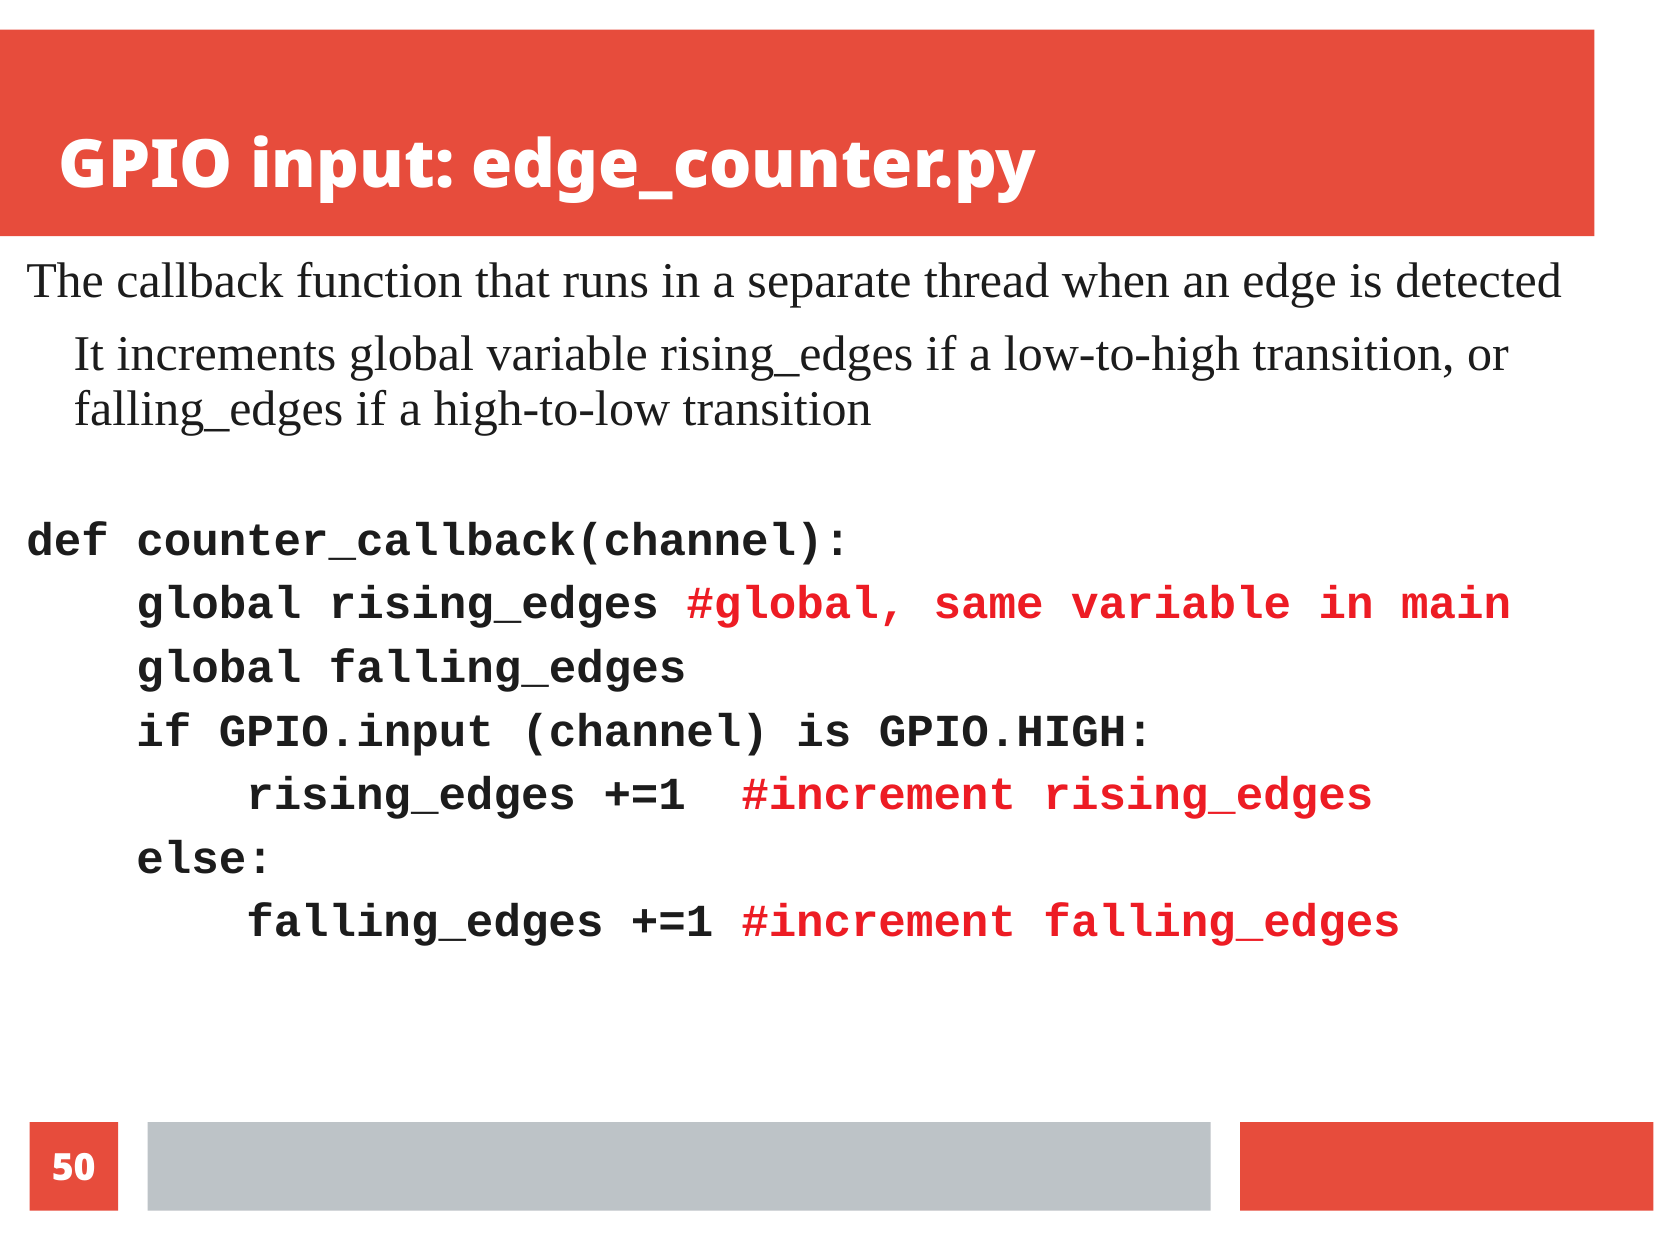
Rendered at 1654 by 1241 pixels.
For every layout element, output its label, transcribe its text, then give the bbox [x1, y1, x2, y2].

list The callback function that runs in a separate thread when an edge is detected It increments global variable rising_edges if a low-to-high transition, or falling_edges if a high-to-low transition def counter_callback(channel): global rising_edges #global, same variable in main global falling_edges if GPIO.input (channel) is GPIO.HIGH: rising_edges +=1 #increment rising_edges else: falling_edges +=1 #increment falling_edges [26, 252, 1565, 1093]
title GPIO input: edge_counter.py [59, 59, 1595, 207]
